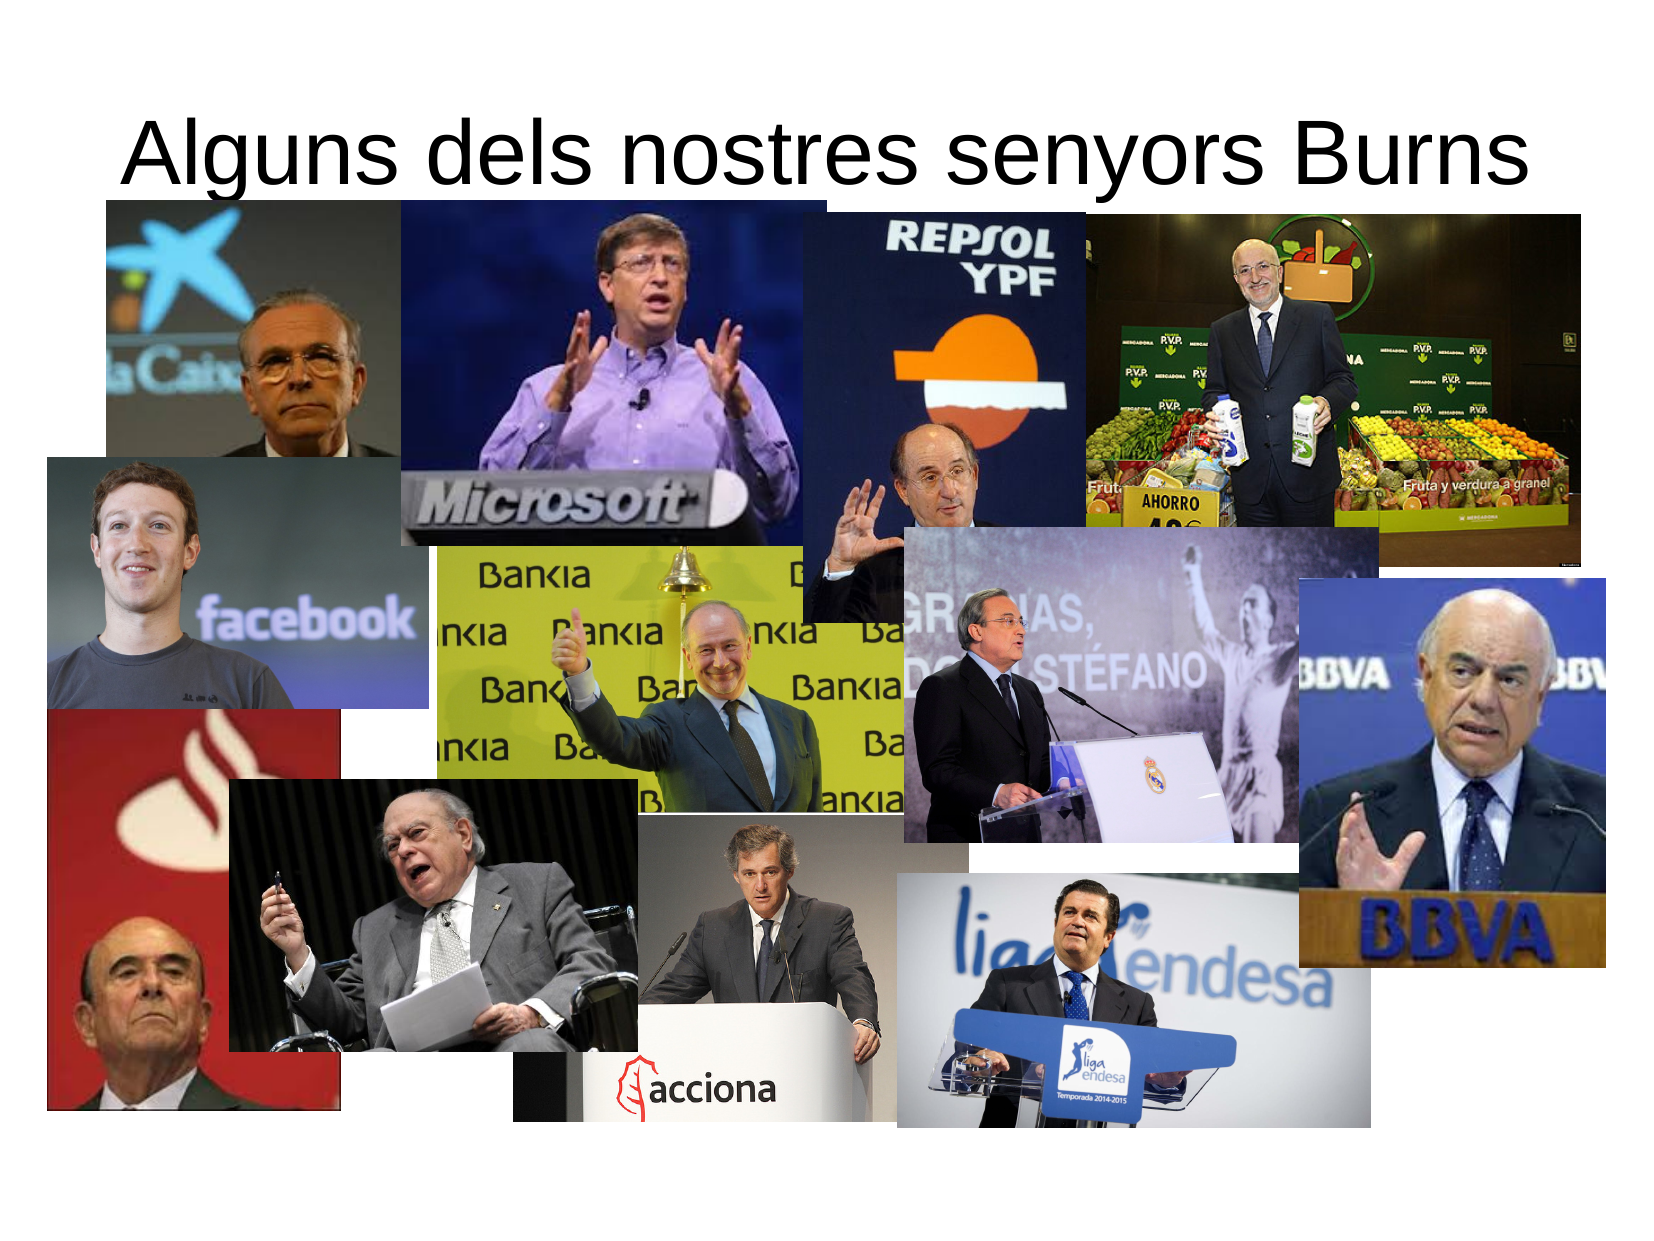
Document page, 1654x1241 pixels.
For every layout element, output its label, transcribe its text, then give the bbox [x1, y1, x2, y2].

picture [47, 200, 1606, 1128]
title Alguns dels nostres senyors Burns [82, 49, 1571, 257]
